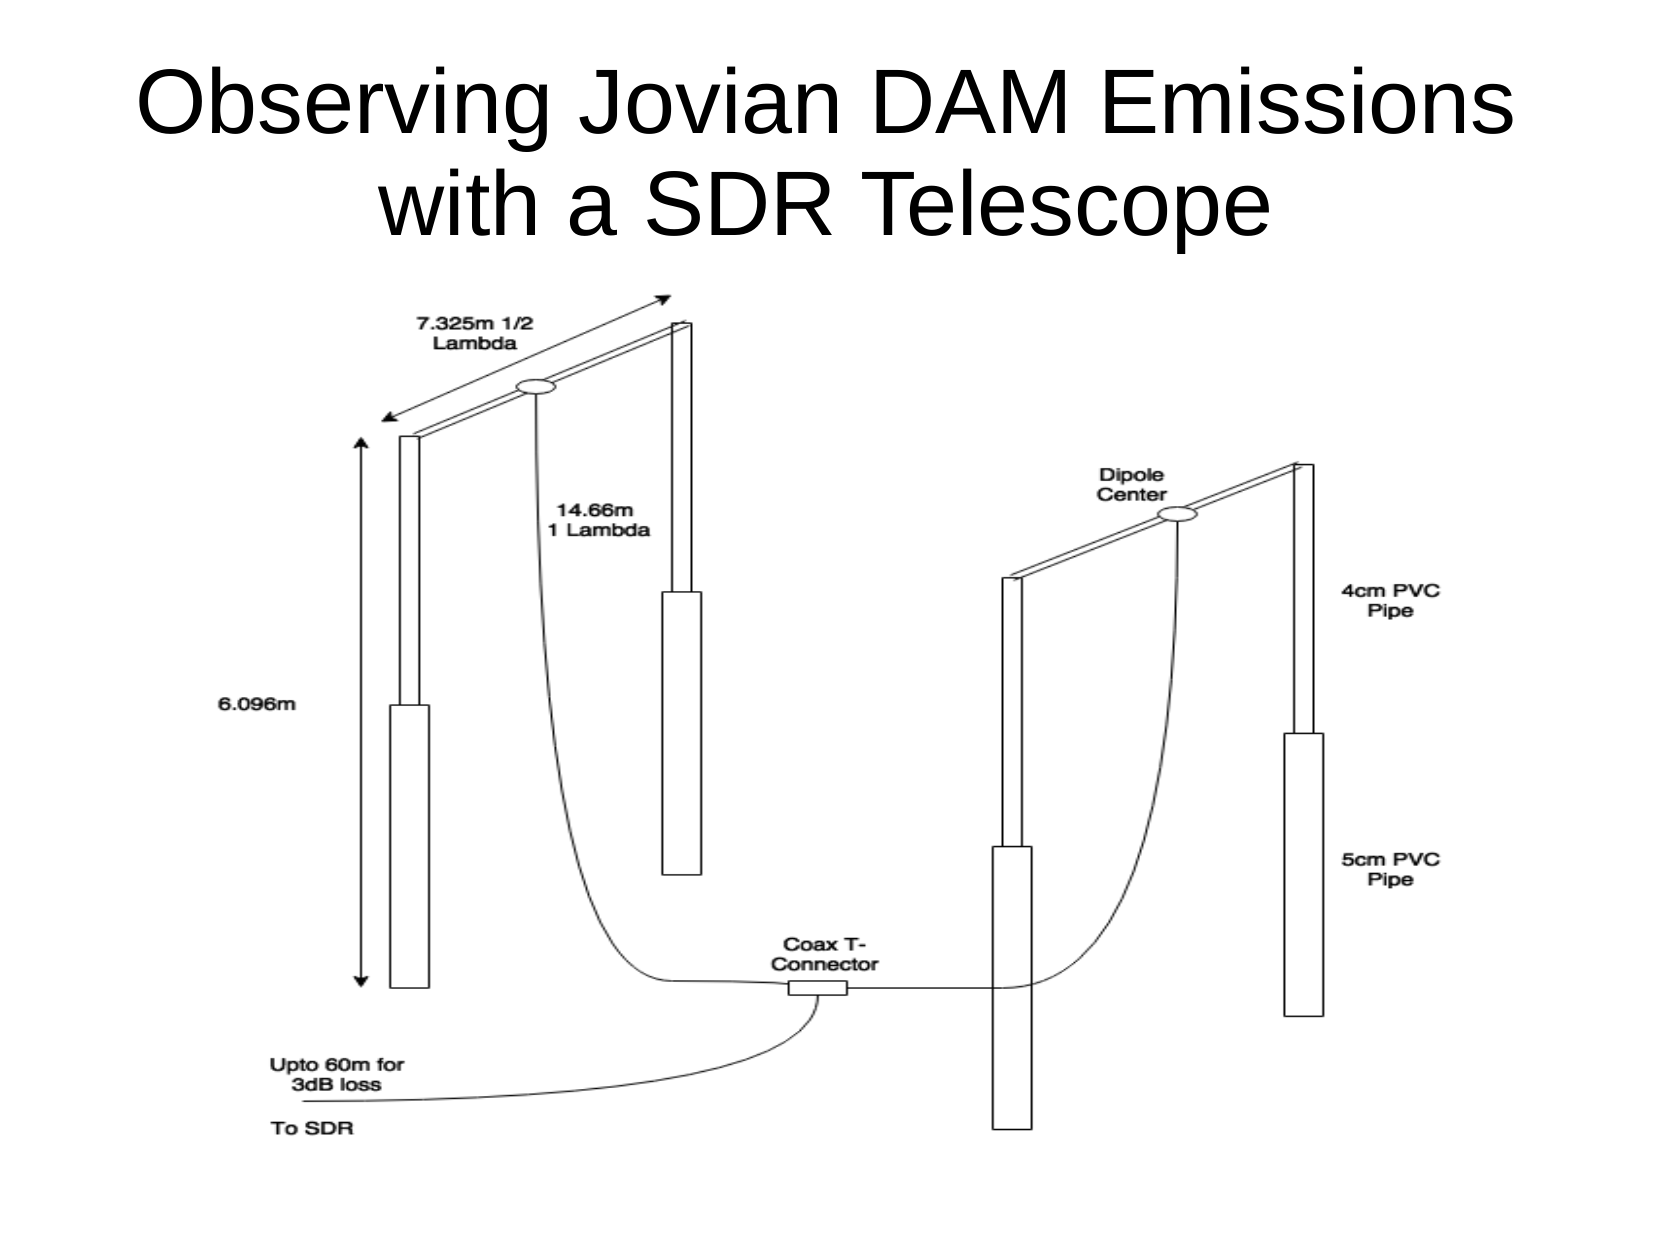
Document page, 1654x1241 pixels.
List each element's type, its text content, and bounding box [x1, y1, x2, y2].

picture [170, 283, 1453, 1146]
title Observing Jovian DAM Emissions with a SDR Telescope [82, 49, 1571, 257]
